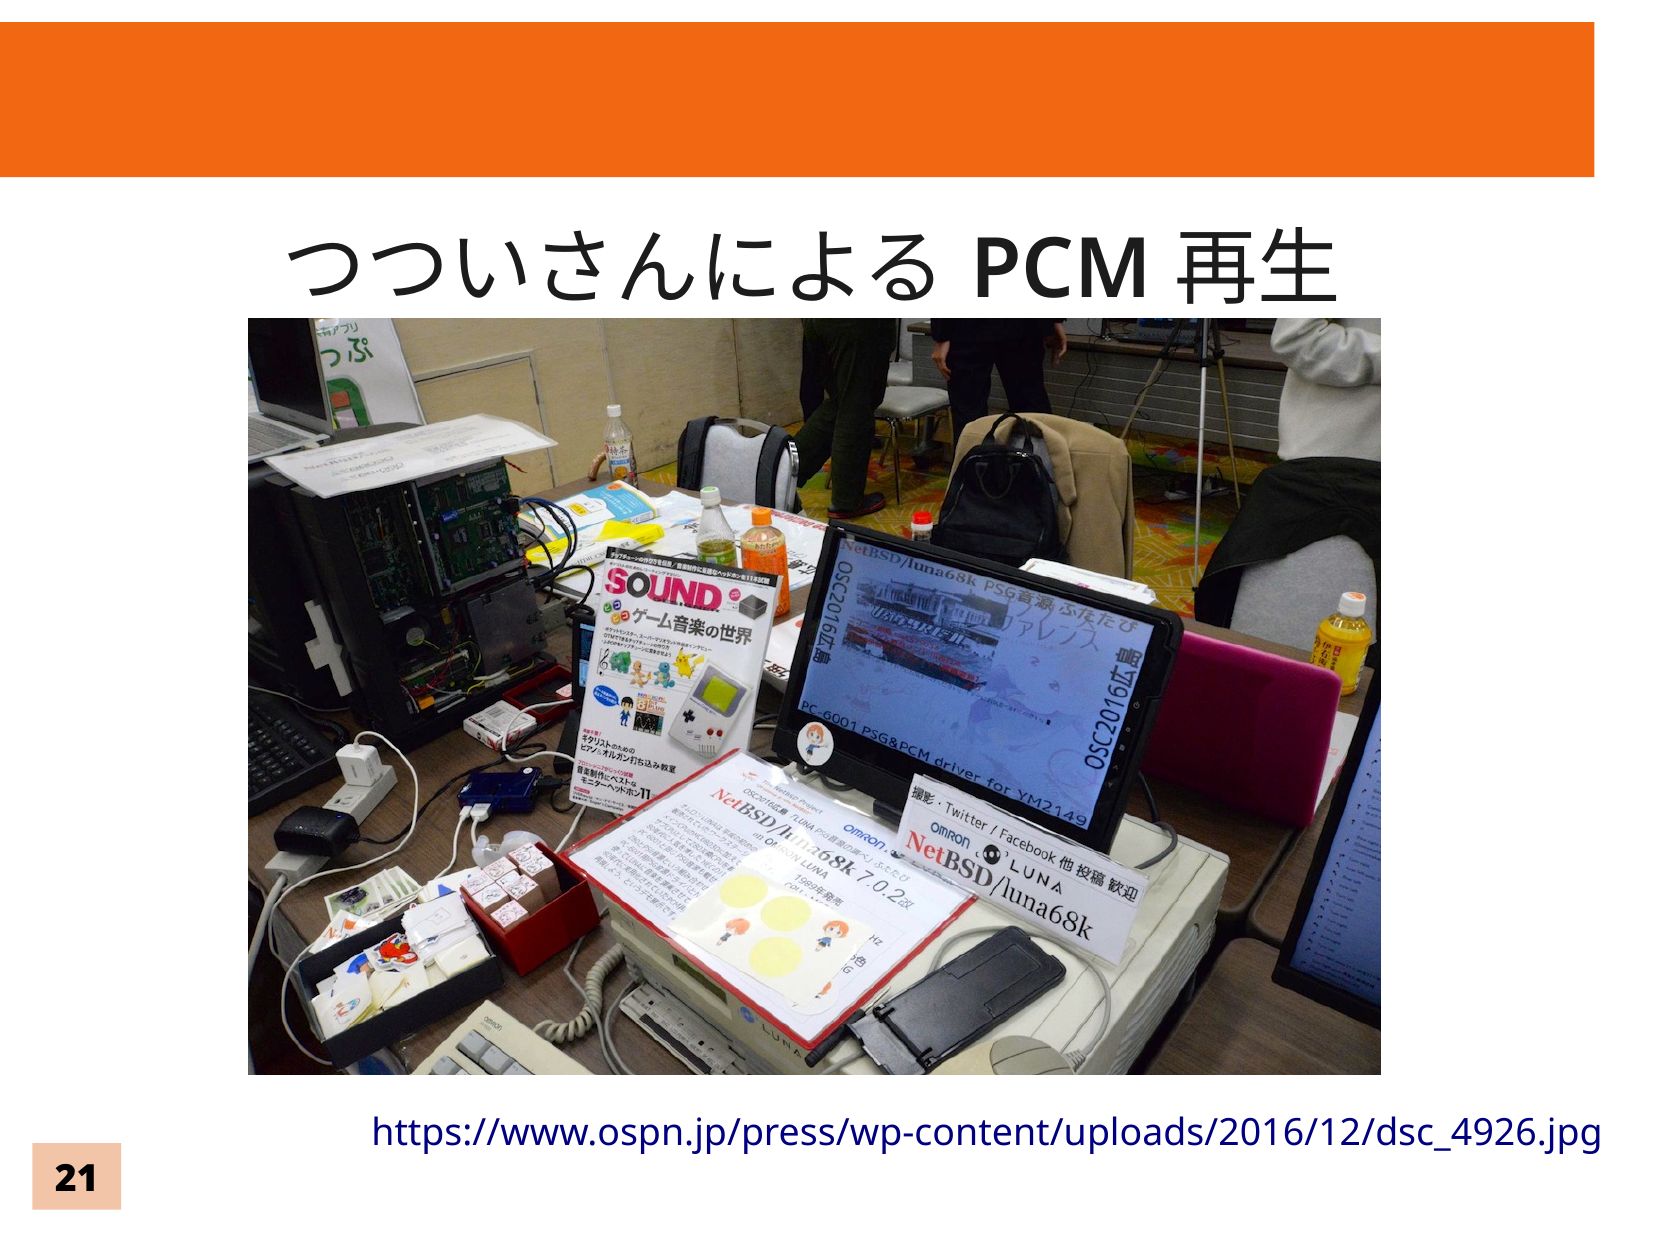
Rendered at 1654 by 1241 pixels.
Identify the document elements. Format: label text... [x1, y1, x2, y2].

list つついさんによるPCM再生 [59, 201, 1565, 1105]
text_box https://www.ospn.jp/press/wp-content/uploads/2016/12/dsc_4926.jpg [225, 1098, 1619, 1169]
picture [248, 318, 1381, 1075]
